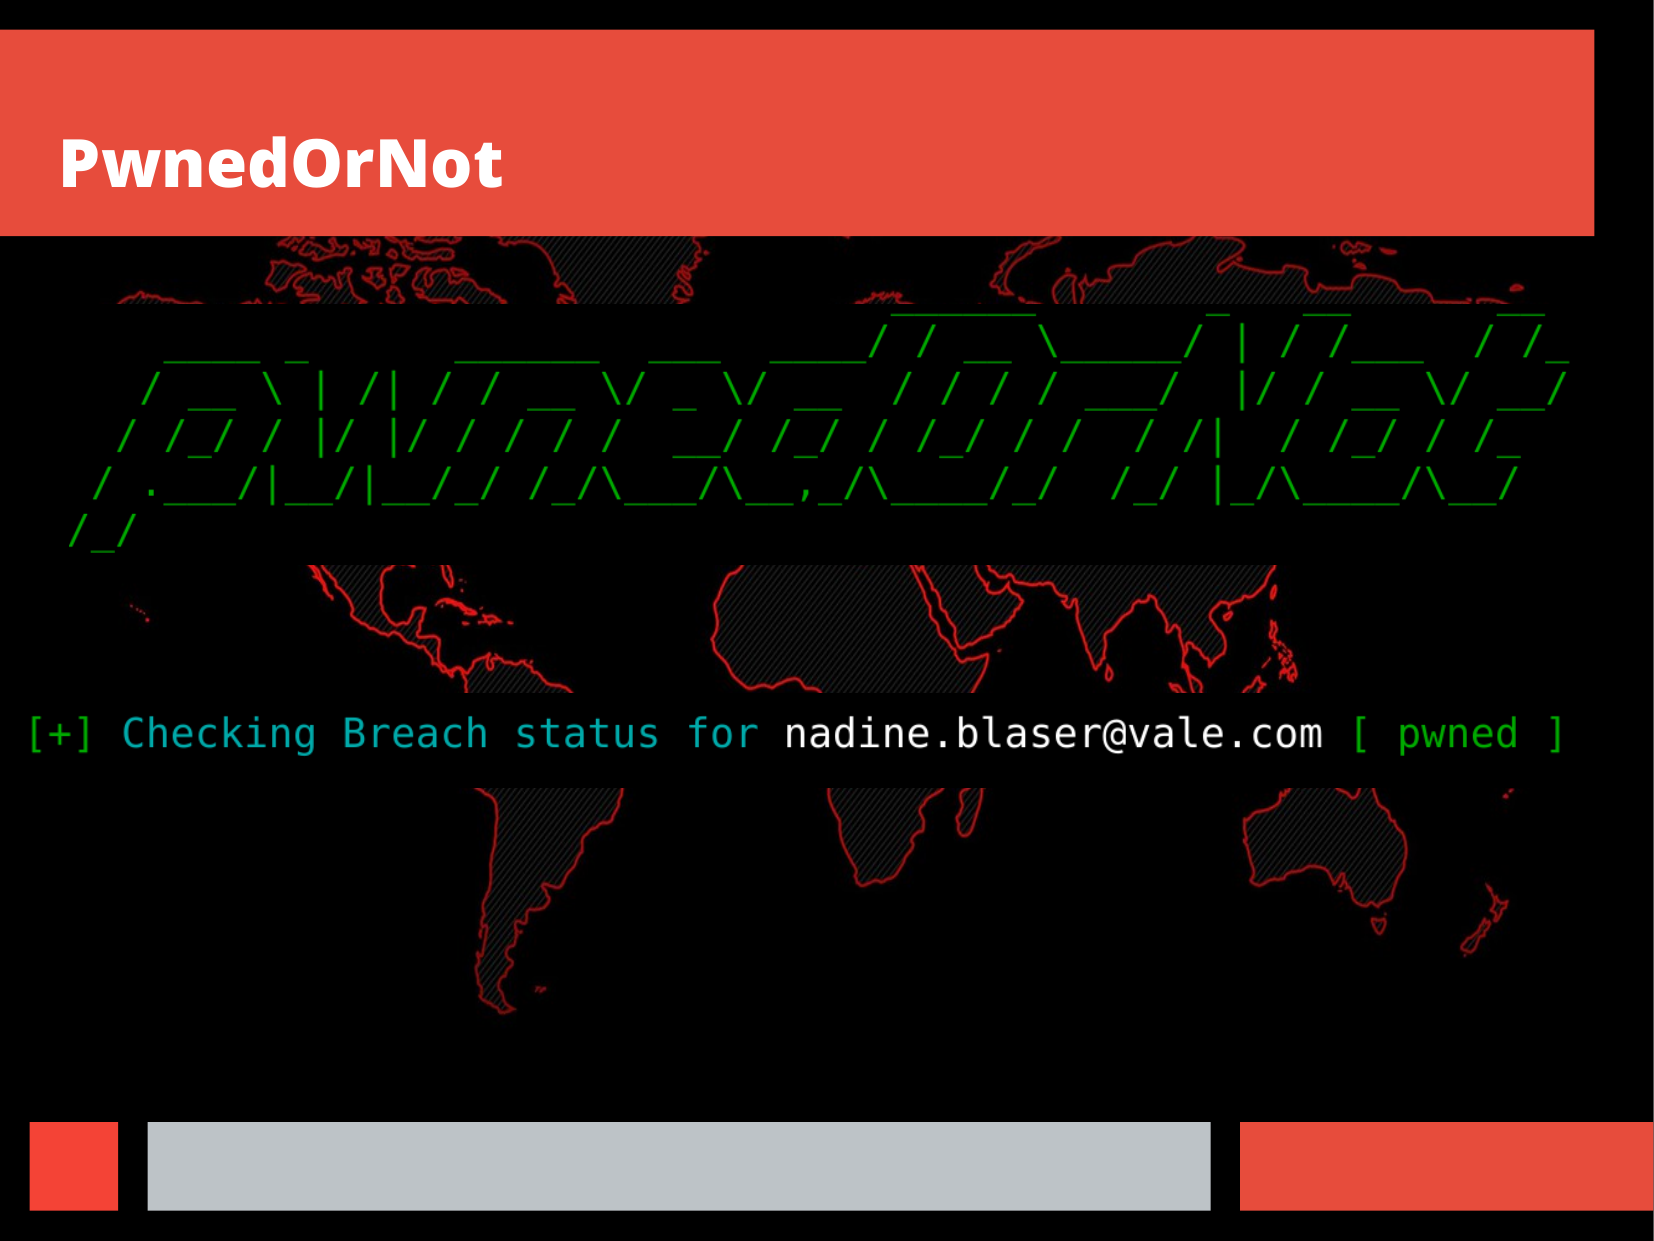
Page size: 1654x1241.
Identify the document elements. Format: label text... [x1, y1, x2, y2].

picture [0, 0, 1654, 1241]
title PwnedOrNot [59, 59, 1595, 207]
